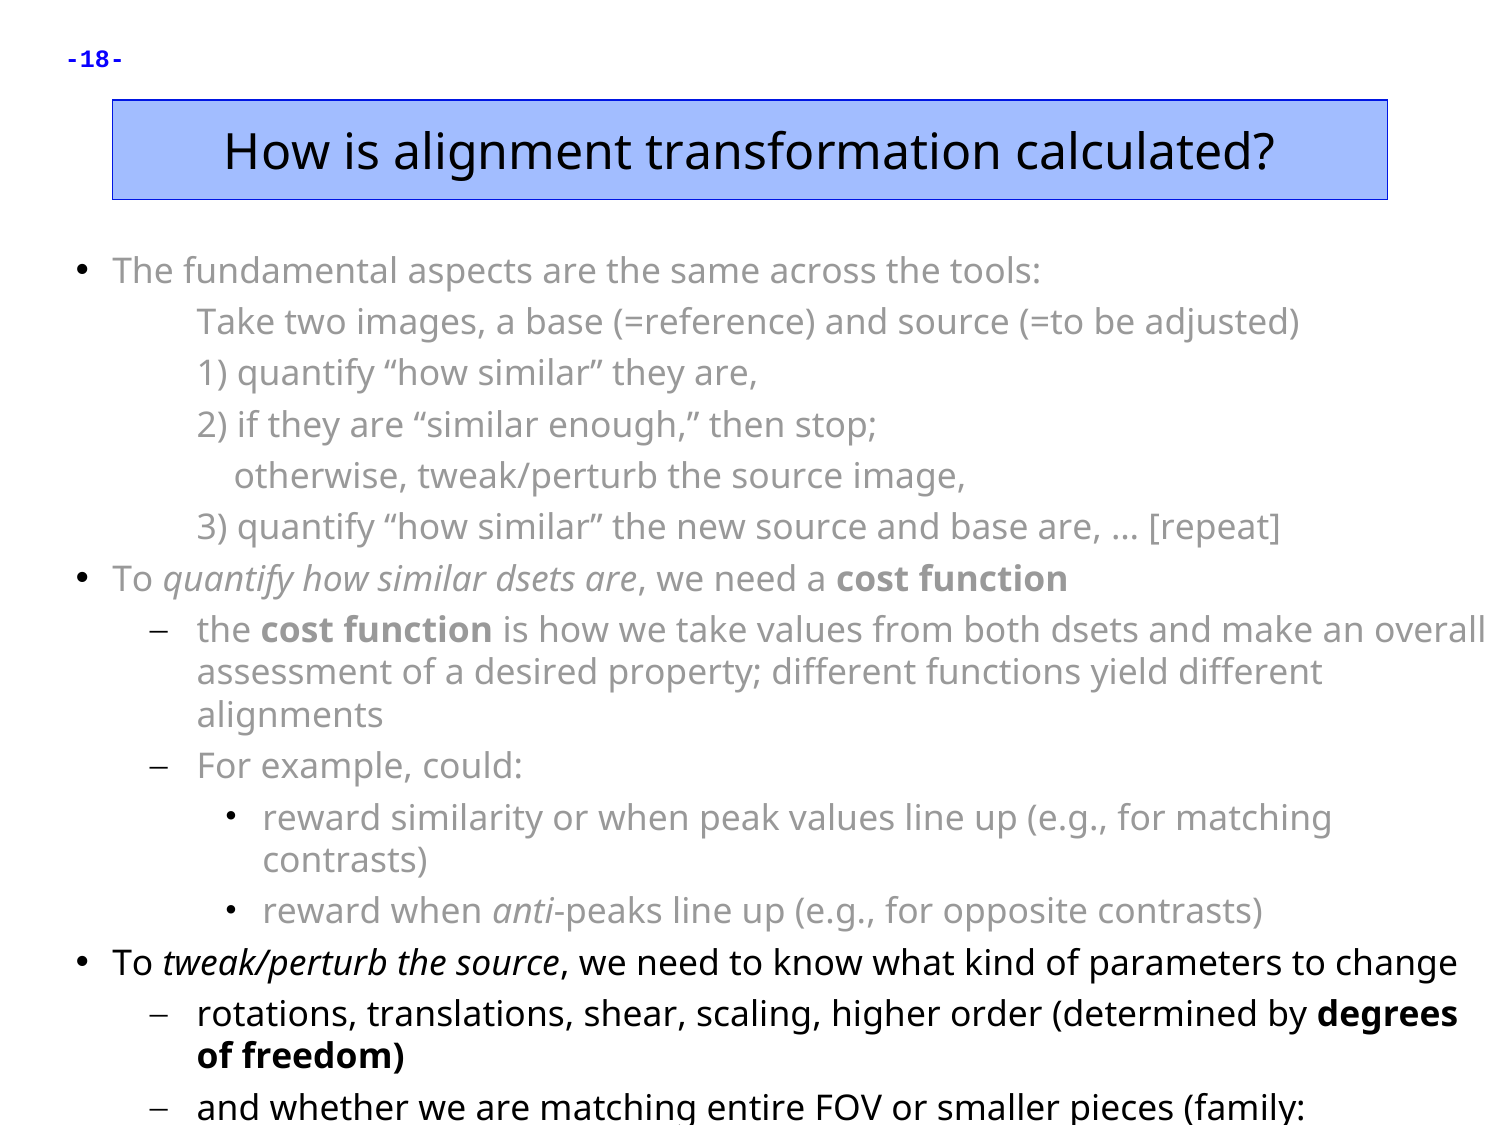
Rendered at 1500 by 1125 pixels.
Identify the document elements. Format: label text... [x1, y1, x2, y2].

text_box How is alignment transformation calculated? [112, 99, 1388, 200]
text_box The fundamental aspects are the same across the tools: Take two images, a base (=reference) and source (=to be adjusted) 1) quantify “how similar” they are, 2) if they are “similar enough,” then stop; otherwise, tweak/perturb the source image, 3) quantify “how similar” the new source and base are, … [repeat] To quantify how similar dsets are, we need a cost function the cost function is how we take values from both dsets and make an overall assessment of a desired property; different functions yield different alignments For example, could: reward similarity or when peak values line up (e.g., for matching contrasts) reward when anti-peaks line up (e.g., for opposite contrasts) To tweak/perturb the source, we need to know what kind of parameters to change rotations, translations, shear, scaling, higher order (determined by degrees of freedom) and whether we are matching entire FOV or smaller pieces (family: linear/affine or nonlinear) [60, 239, 1500, 1040]
